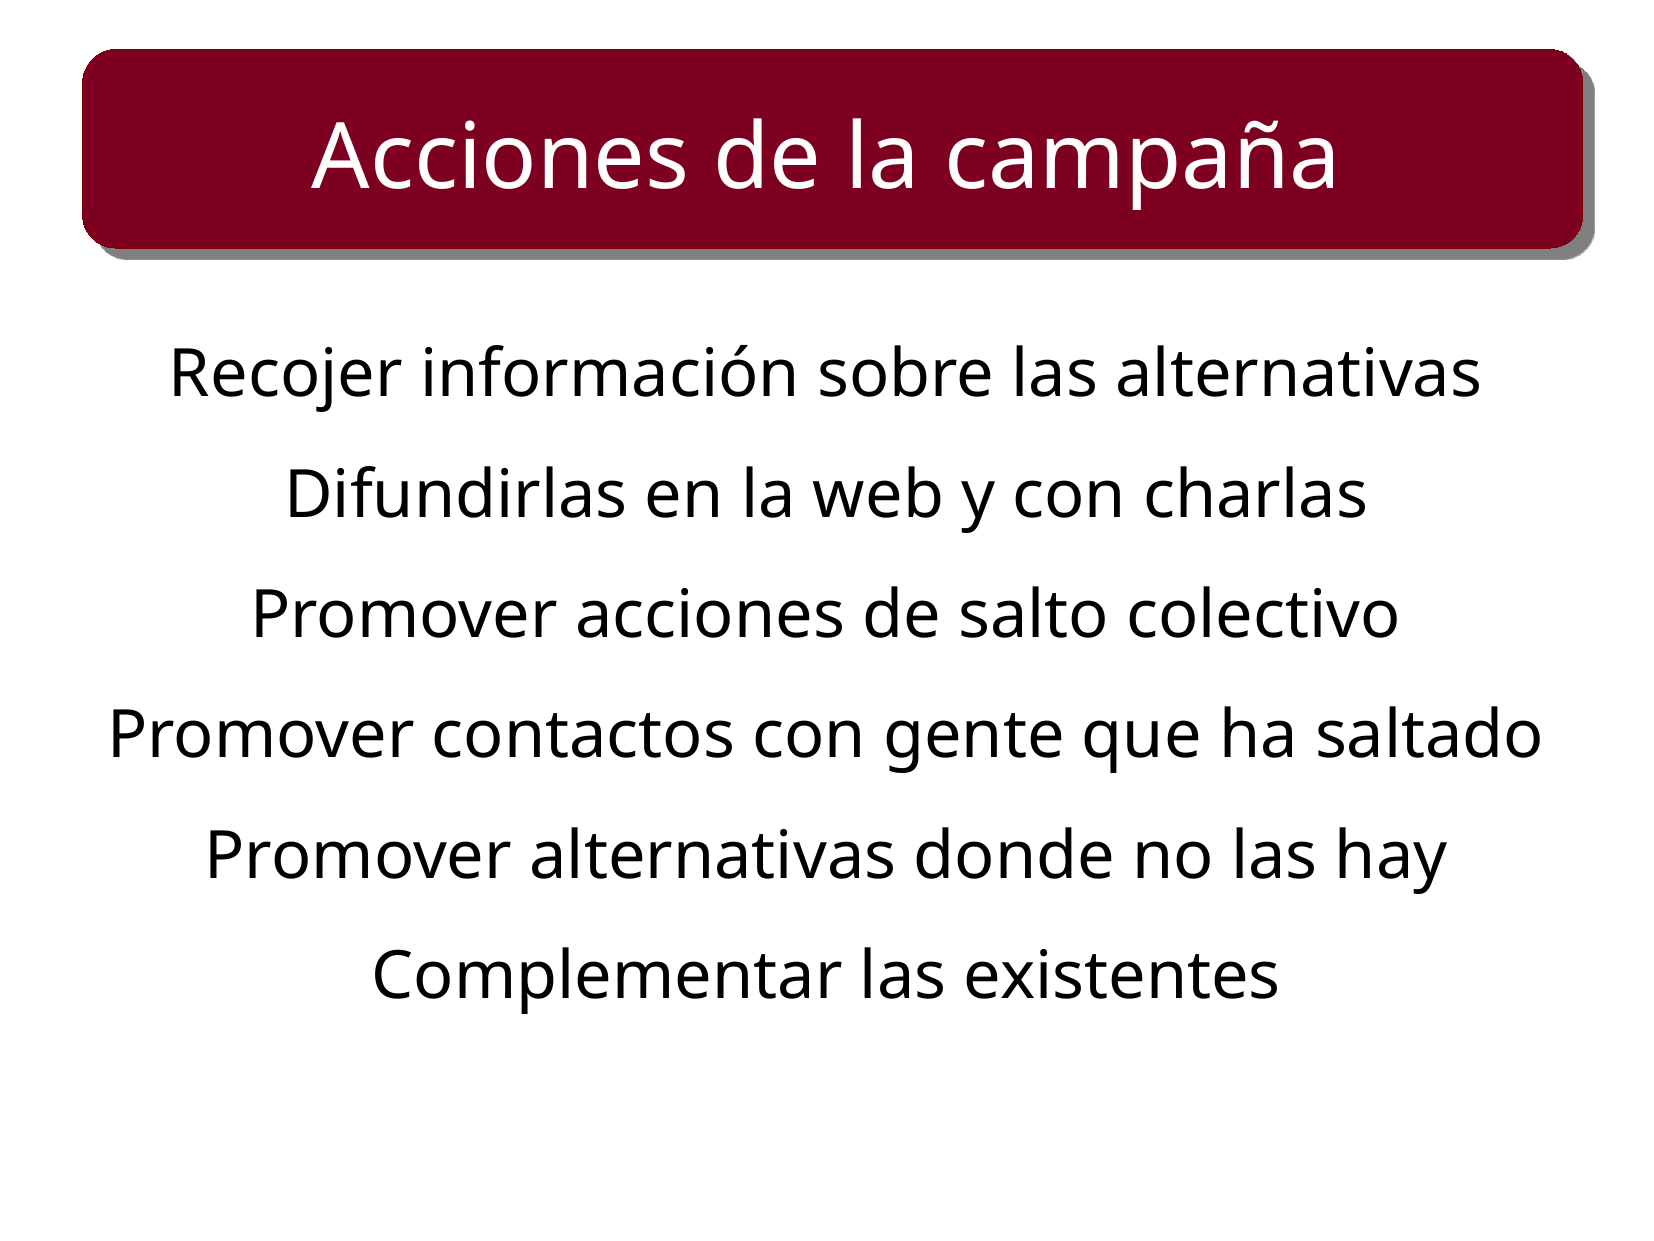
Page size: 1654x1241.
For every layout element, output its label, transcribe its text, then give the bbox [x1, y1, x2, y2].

title Acciones de la campaña [82, 49, 1571, 257]
list Recojer información sobre las alternativas Difundirlas en la web y con charlas Promover acciones de salto colectivo Promover contactos con gente que ha saltado Promover alternativas donde no las hay Complementar las existentes [82, 325, 1571, 1045]
